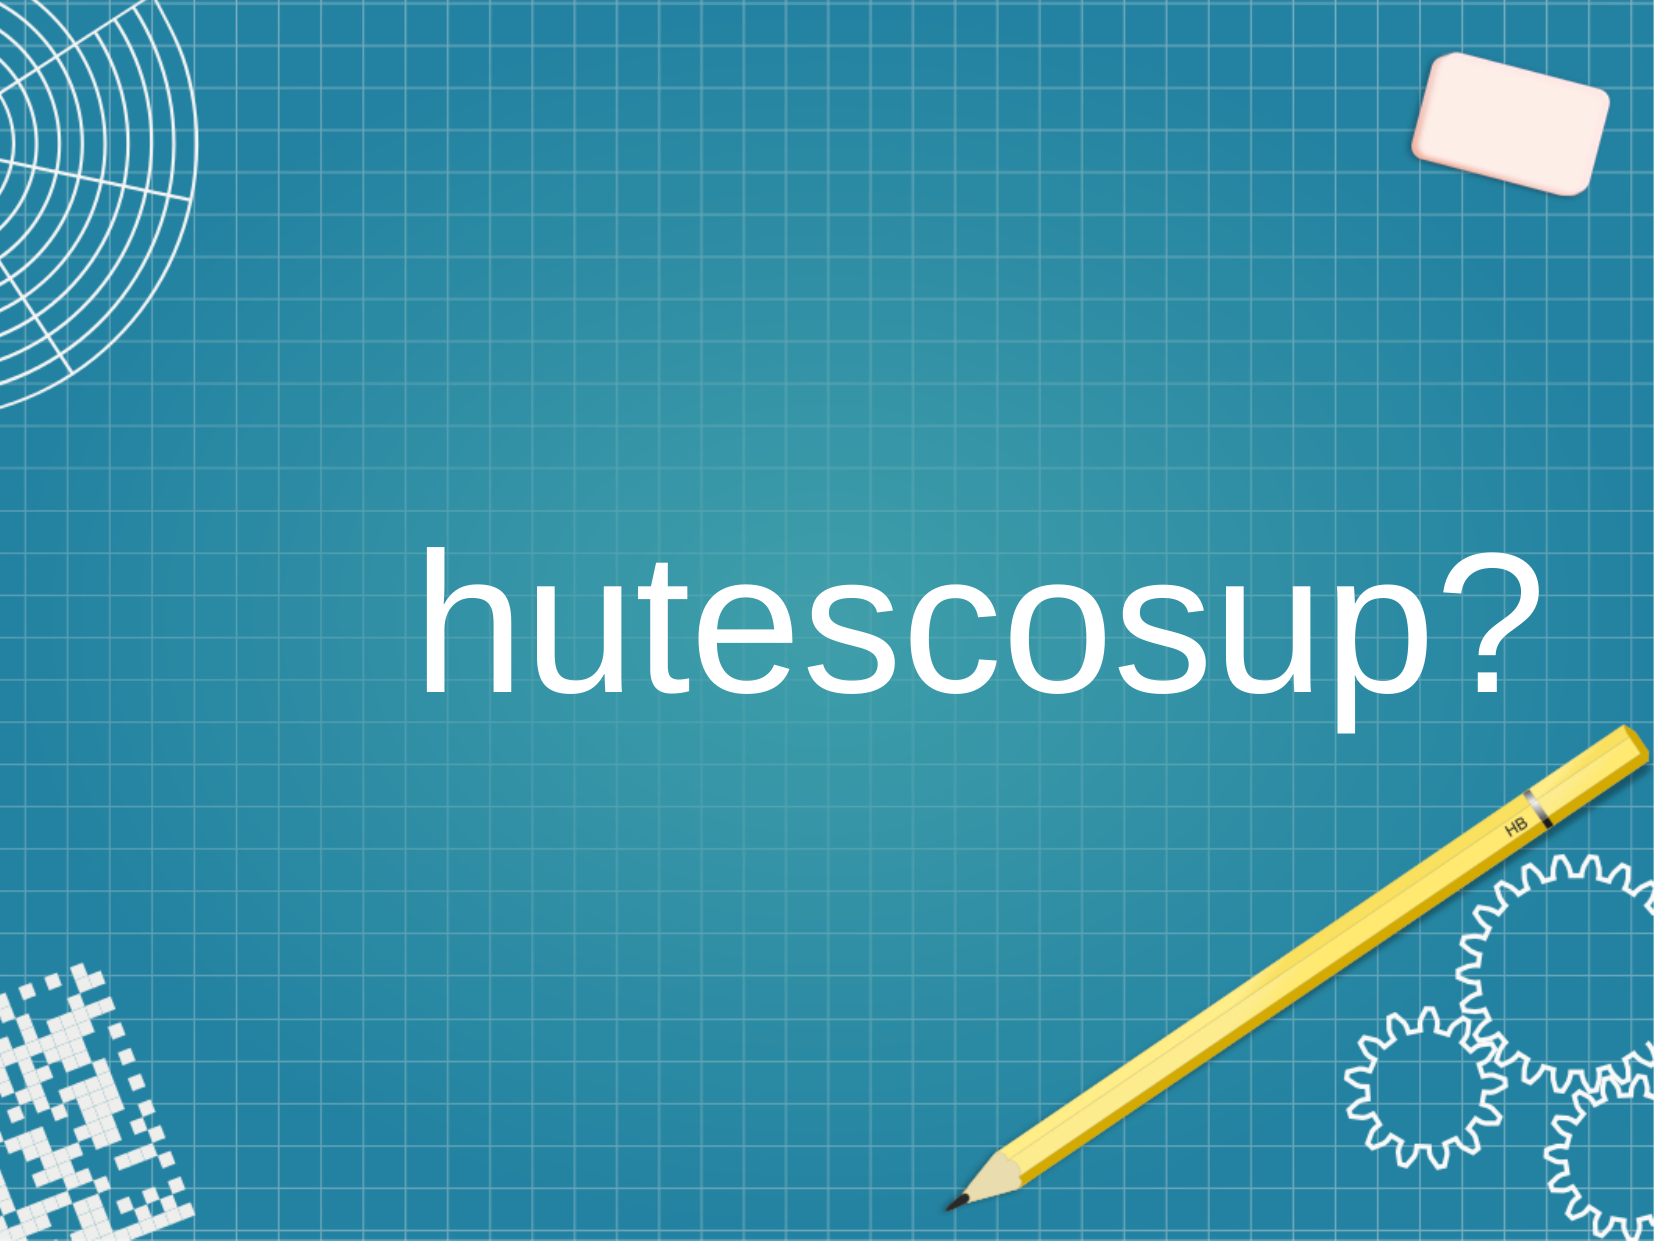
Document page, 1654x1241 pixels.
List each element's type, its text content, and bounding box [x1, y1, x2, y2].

title hutescosup? [389, 511, 1571, 736]
picture [0, 0, 1654, 1241]
